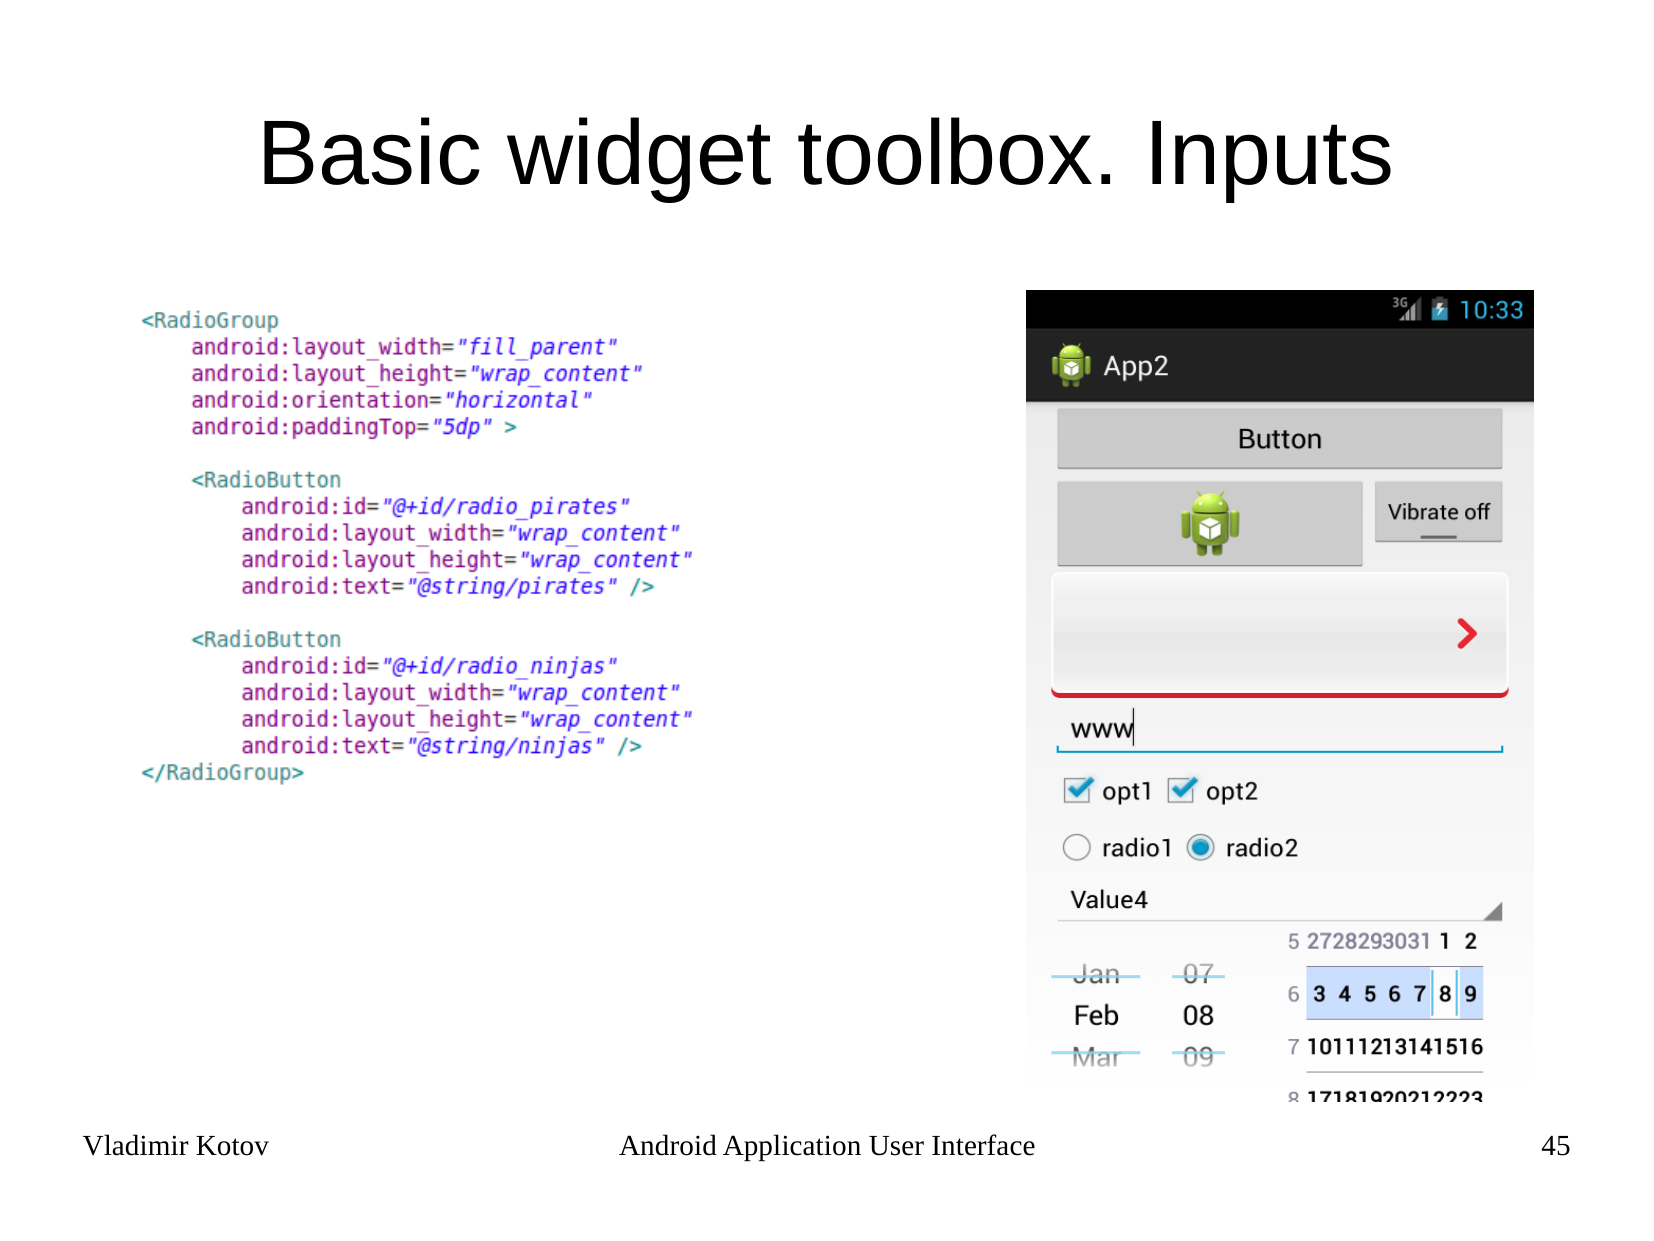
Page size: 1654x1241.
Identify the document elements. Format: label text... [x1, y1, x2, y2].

picture [1026, 290, 1534, 1102]
picture [115, 300, 731, 788]
title Basic widget toolbox. Inputs [82, 49, 1571, 257]
